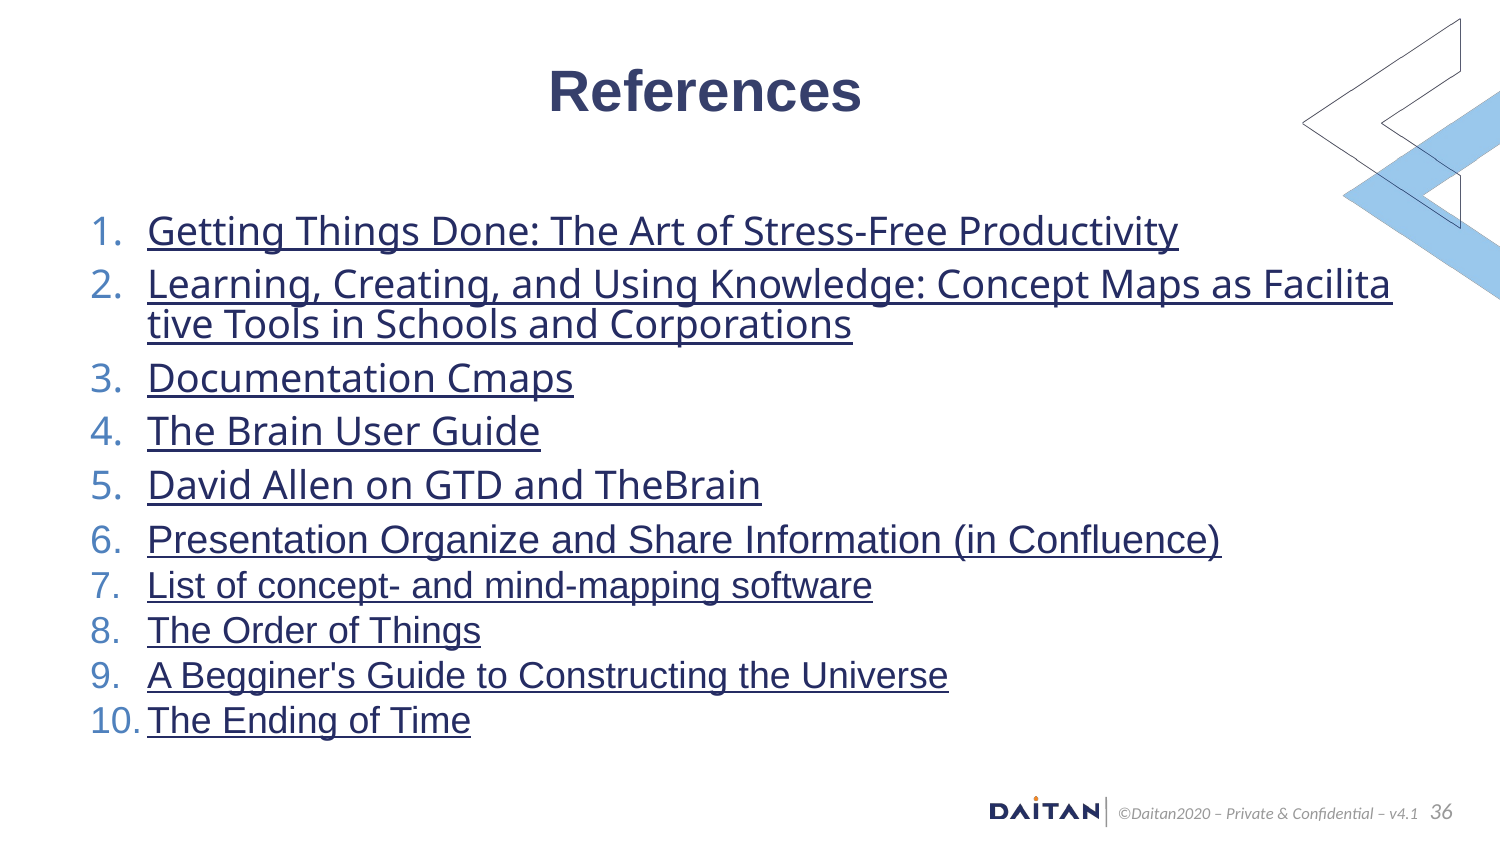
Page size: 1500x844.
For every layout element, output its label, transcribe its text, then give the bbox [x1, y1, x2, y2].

picture [990, 796, 1099, 819]
title References [537, 50, 1454, 127]
picture [1303, 20, 1500, 300]
list Getting Things Done: The Art of Stress-Free Productivity Learning, Creating, and Using Knowledge: Concept Maps as Facilitative Tools in Schools and Corporations Documentation Cmaps The Brain User Guide David Allen on GTD and TheBrain Presentation Organize and Share Information (in Confluence) List of concept- and mind-mapping software The Order of Things A Begginer's Guide to Constructing the Universe The Ending of Time [57, 190, 1410, 782]
